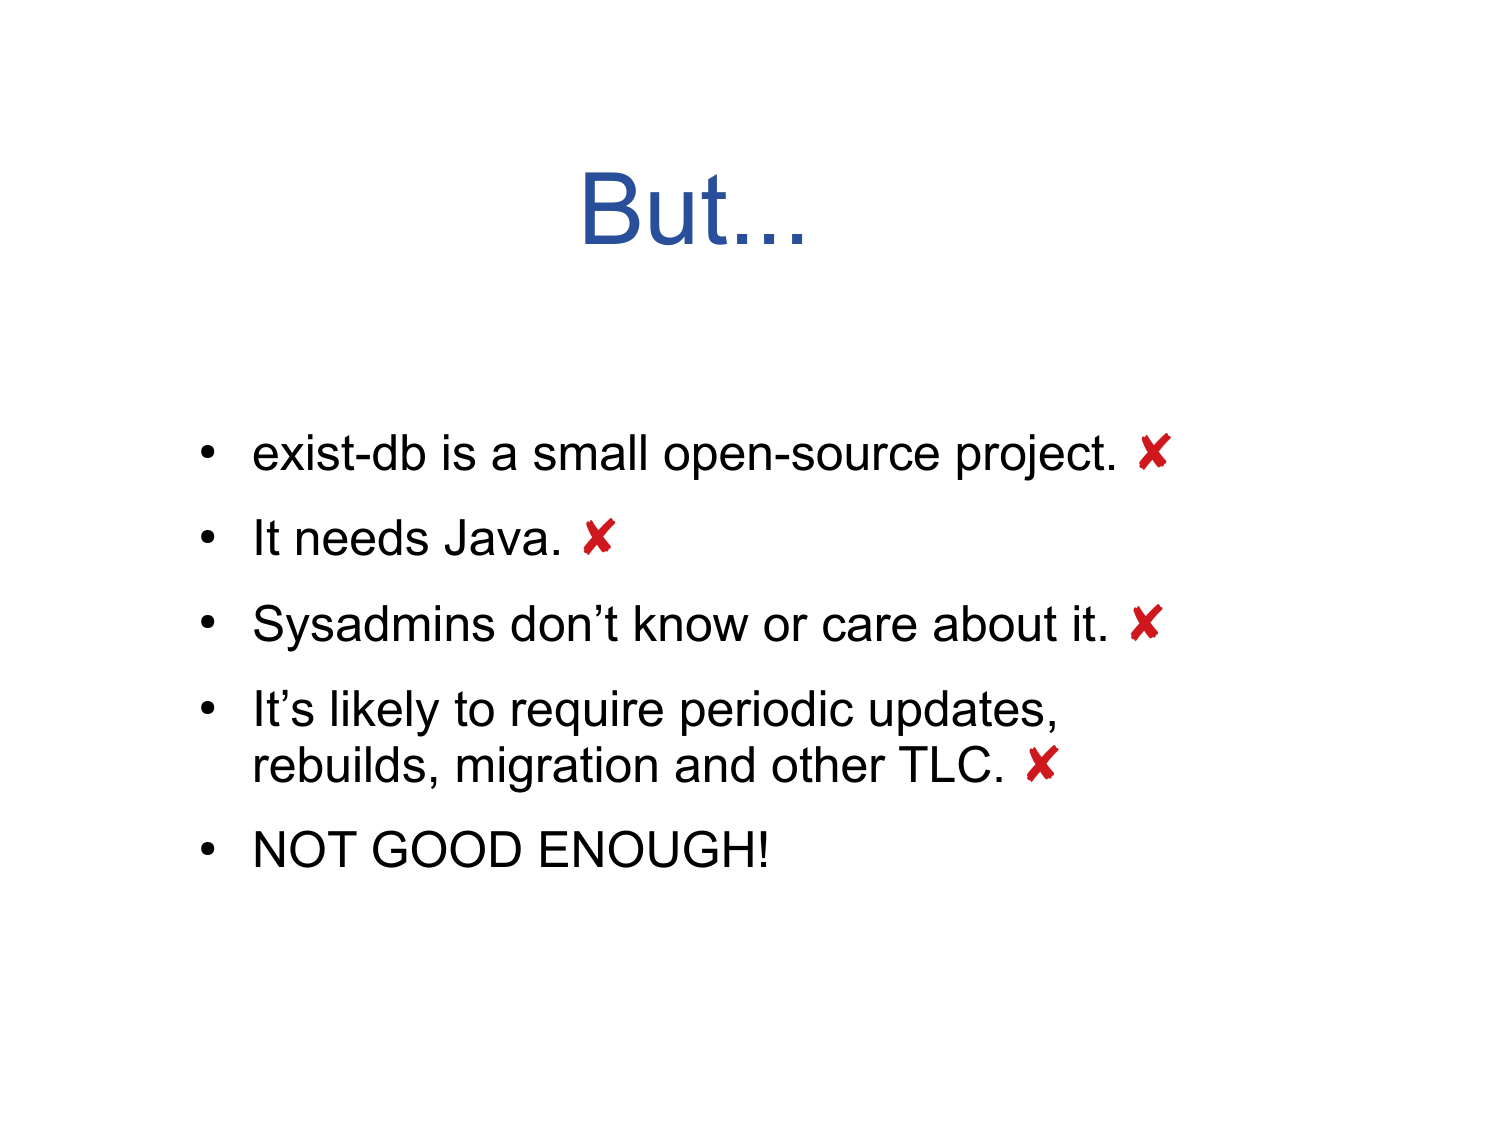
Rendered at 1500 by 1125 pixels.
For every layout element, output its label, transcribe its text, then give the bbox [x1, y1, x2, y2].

title But... [181, 115, 1209, 304]
list exist-db is a small open-source project. ✘ It needs Java. ✘ Sysadmins don’t know or care about it. ✘ It’s likely to require periodic updates, rebuilds, migration and other TLC. ✘ NOT GOOD ENOUGH! [181, 425, 1209, 1015]
